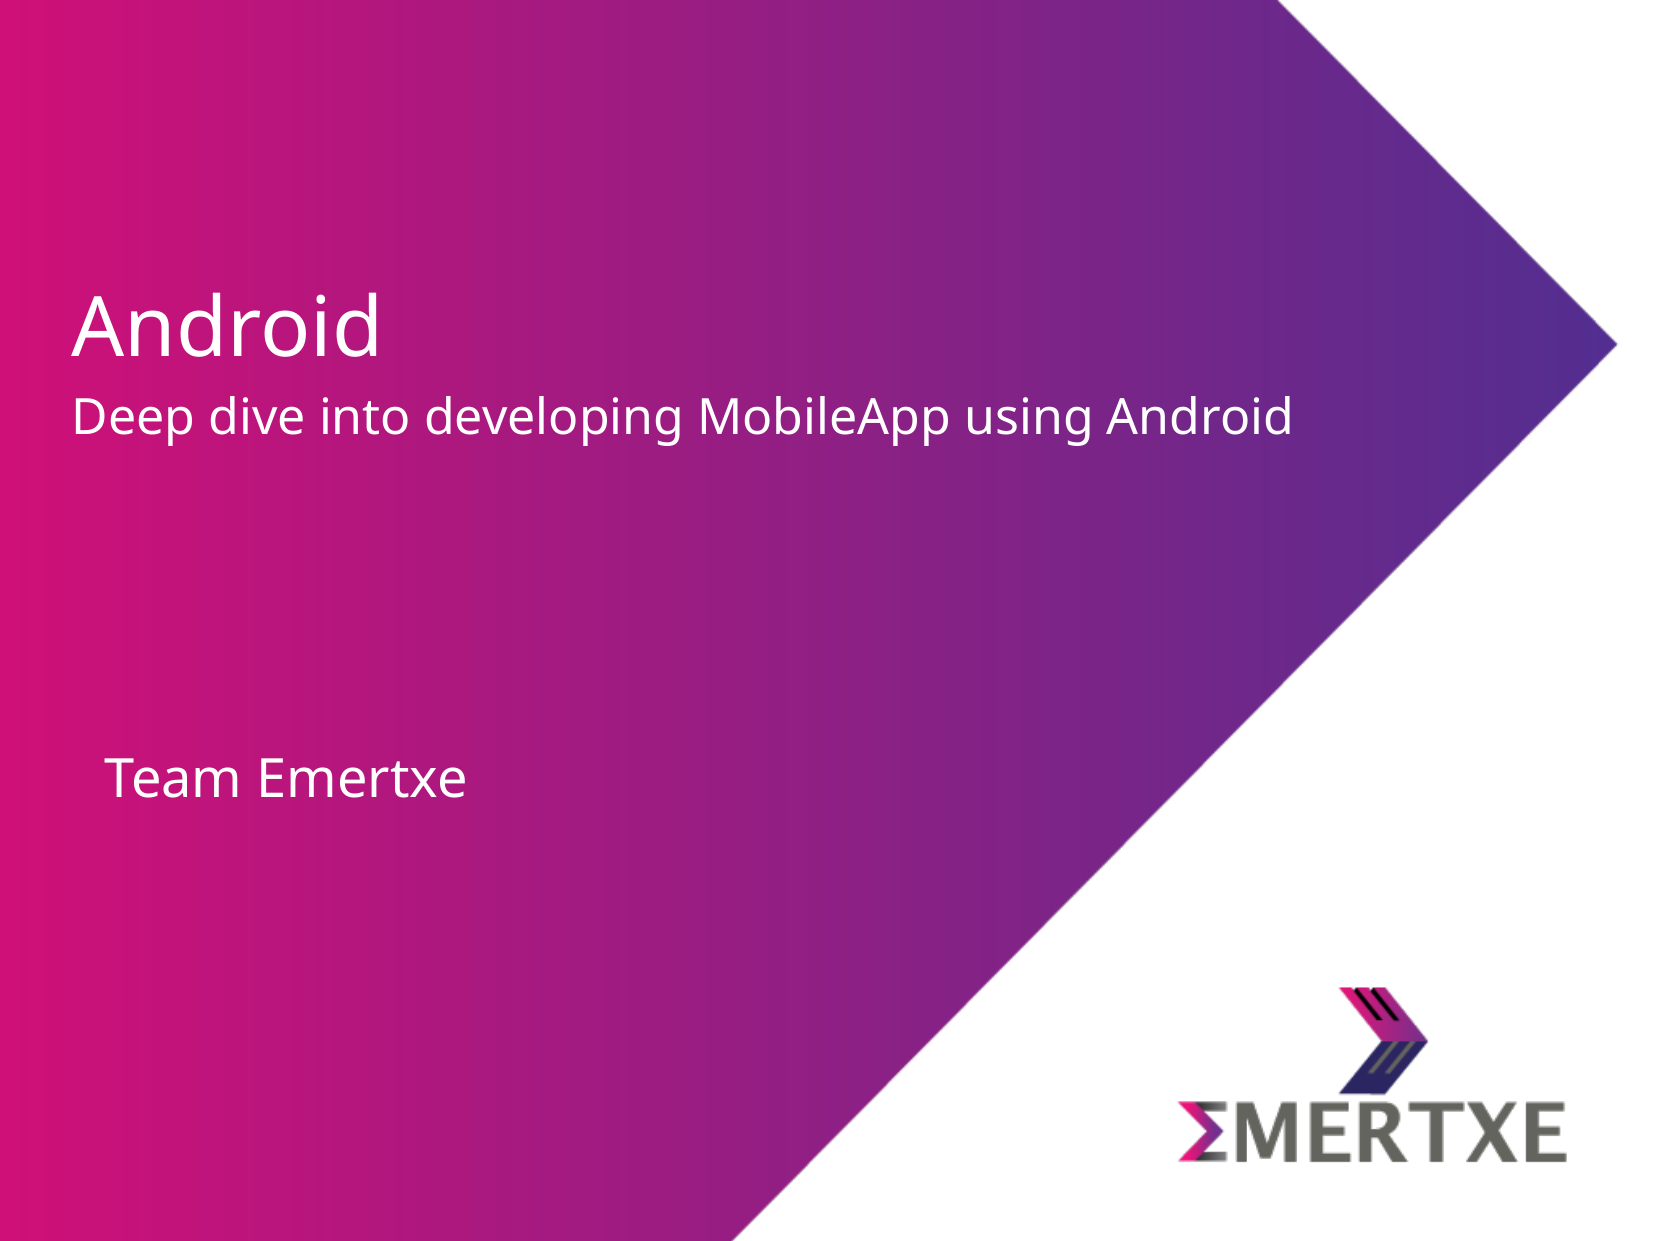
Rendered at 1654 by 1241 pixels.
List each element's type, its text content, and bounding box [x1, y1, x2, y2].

picture [0, 0, 1654, 1241]
title Android Deep dive into developing MobileApp using Android [71, 255, 1561, 463]
